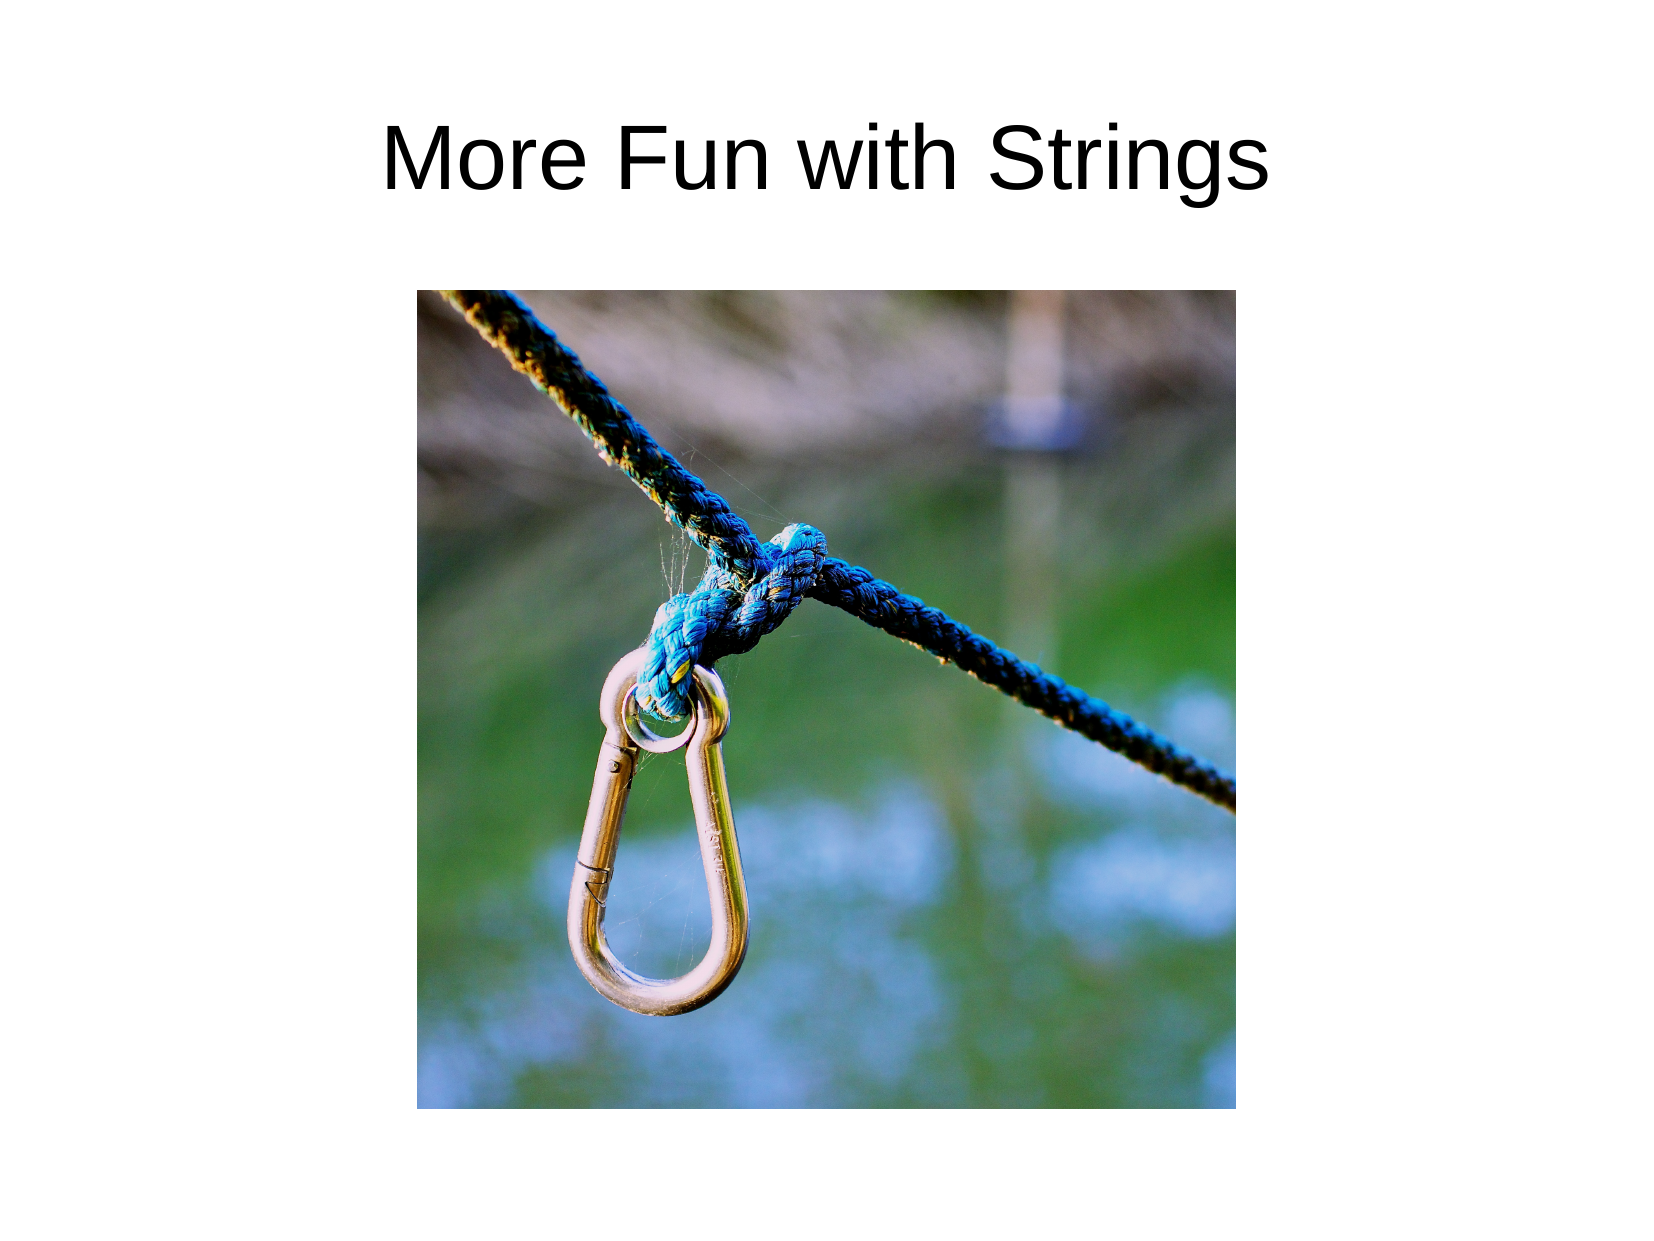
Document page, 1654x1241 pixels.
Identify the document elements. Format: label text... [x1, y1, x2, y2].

picture [417, 290, 1236, 1109]
title More Fun with Strings [82, 49, 1571, 257]
